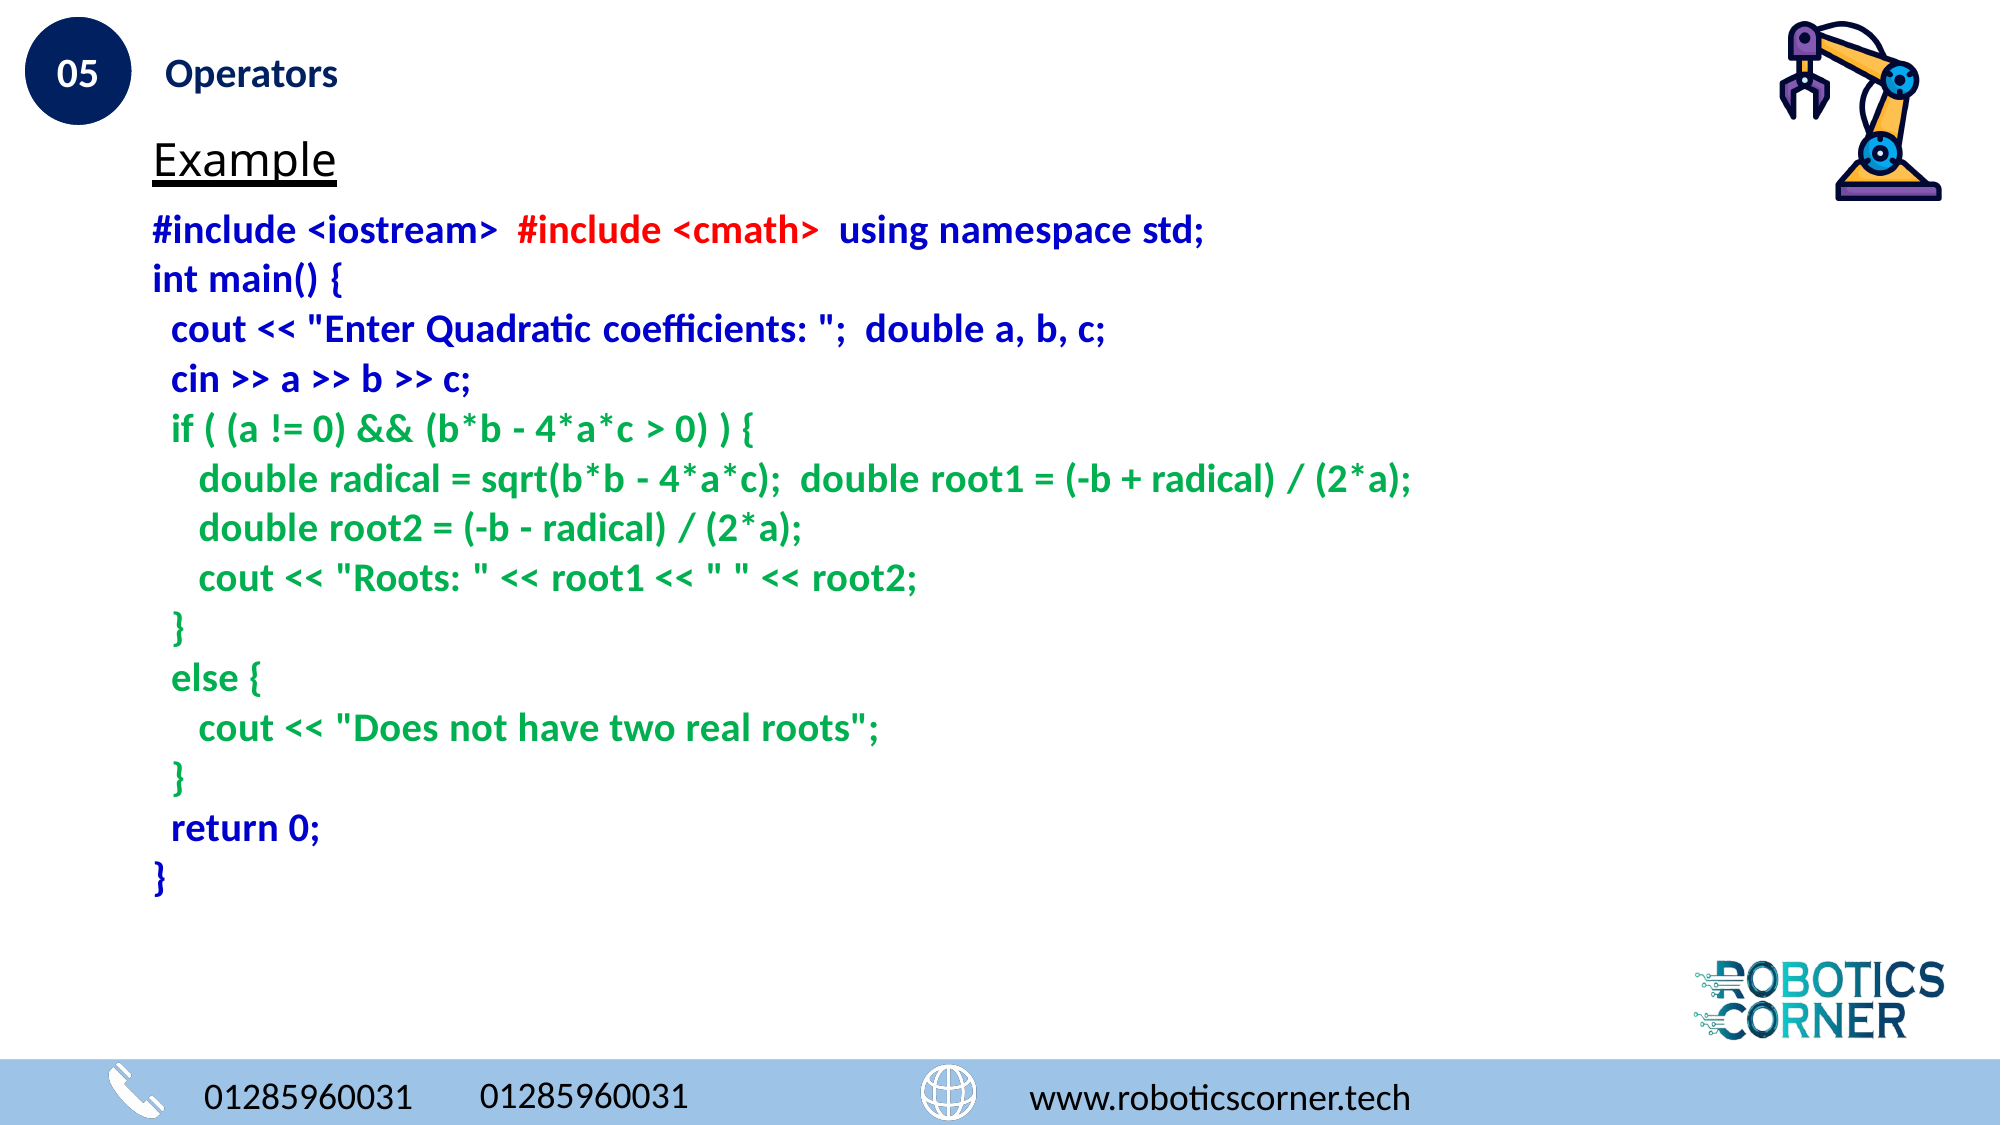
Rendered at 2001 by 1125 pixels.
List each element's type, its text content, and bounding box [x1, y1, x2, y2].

text_box Operators [150, 38, 697, 103]
text_box 01285960031 [189, 1064, 495, 1125]
picture [103, 1057, 170, 1124]
text_box 05 [22, 14, 134, 128]
text_box [0, 1059, 915, 1125]
picture [1680, 859, 1953, 1059]
title Example [150, 103, 373, 200]
text_box #include <iostream> #include <cmath> using namespace std; int main() { cout << "Enter Quadratic coefficients: "; double a, b, c; cin >> a >> b >> c; if ( (a != 0) && (b*b - 4*a*c > 0) ) { double radical = sqrt(b*b - 4*a*c); double root1 = (-b + radical) / (2*a); double root2 = (-b - radical) / (2*a); cout << "Roots: " << root1 << " " << root2; } else { cout << "Does not have two real roots"; } return 0; } [150, 200, 1650, 901]
text_box [981, 1059, 2000, 1125]
picture [1771, 21, 1950, 201]
picture [915, 1059, 981, 1125]
text_box 01285960031 [465, 1063, 811, 1124]
text_box www.roboticscorner.tech [1014, 1065, 1531, 1125]
